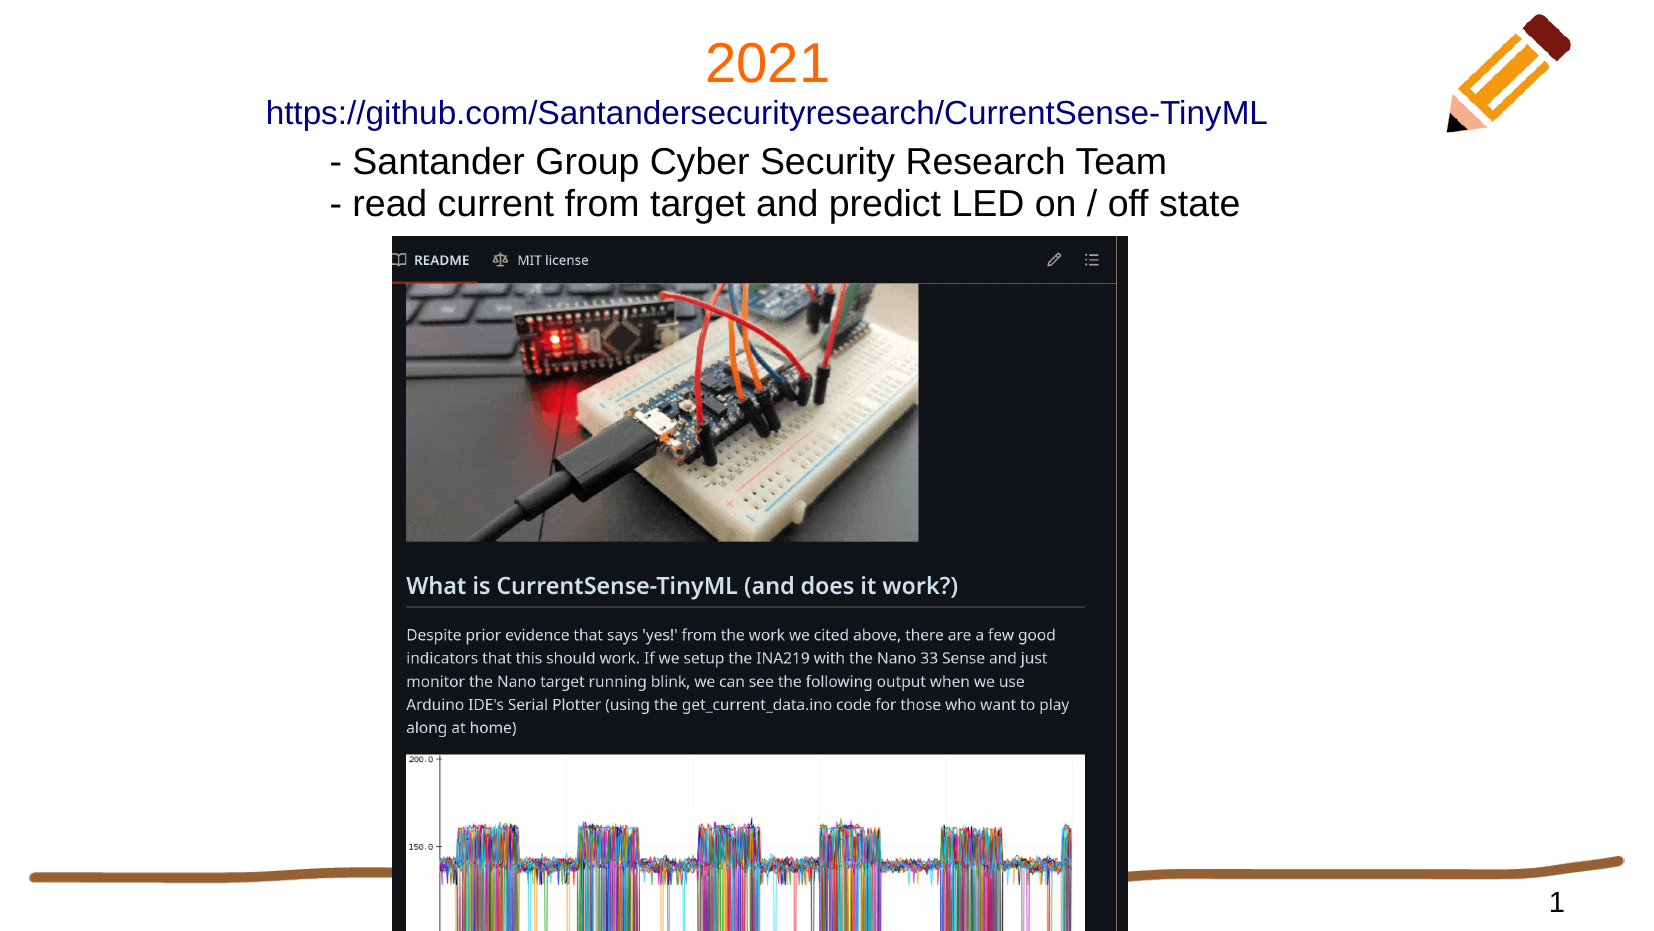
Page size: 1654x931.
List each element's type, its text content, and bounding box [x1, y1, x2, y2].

text_box - Santander Group Cyber Security Research Team - read current from target and predict LED on / off state [314, 132, 1267, 232]
title 2021 https://github.com/Santandersecurityresearch/CurrentSense-TinyML [88, 29, 1447, 133]
picture [29, 236, 1625, 931]
picture [1446, 14, 1571, 133]
